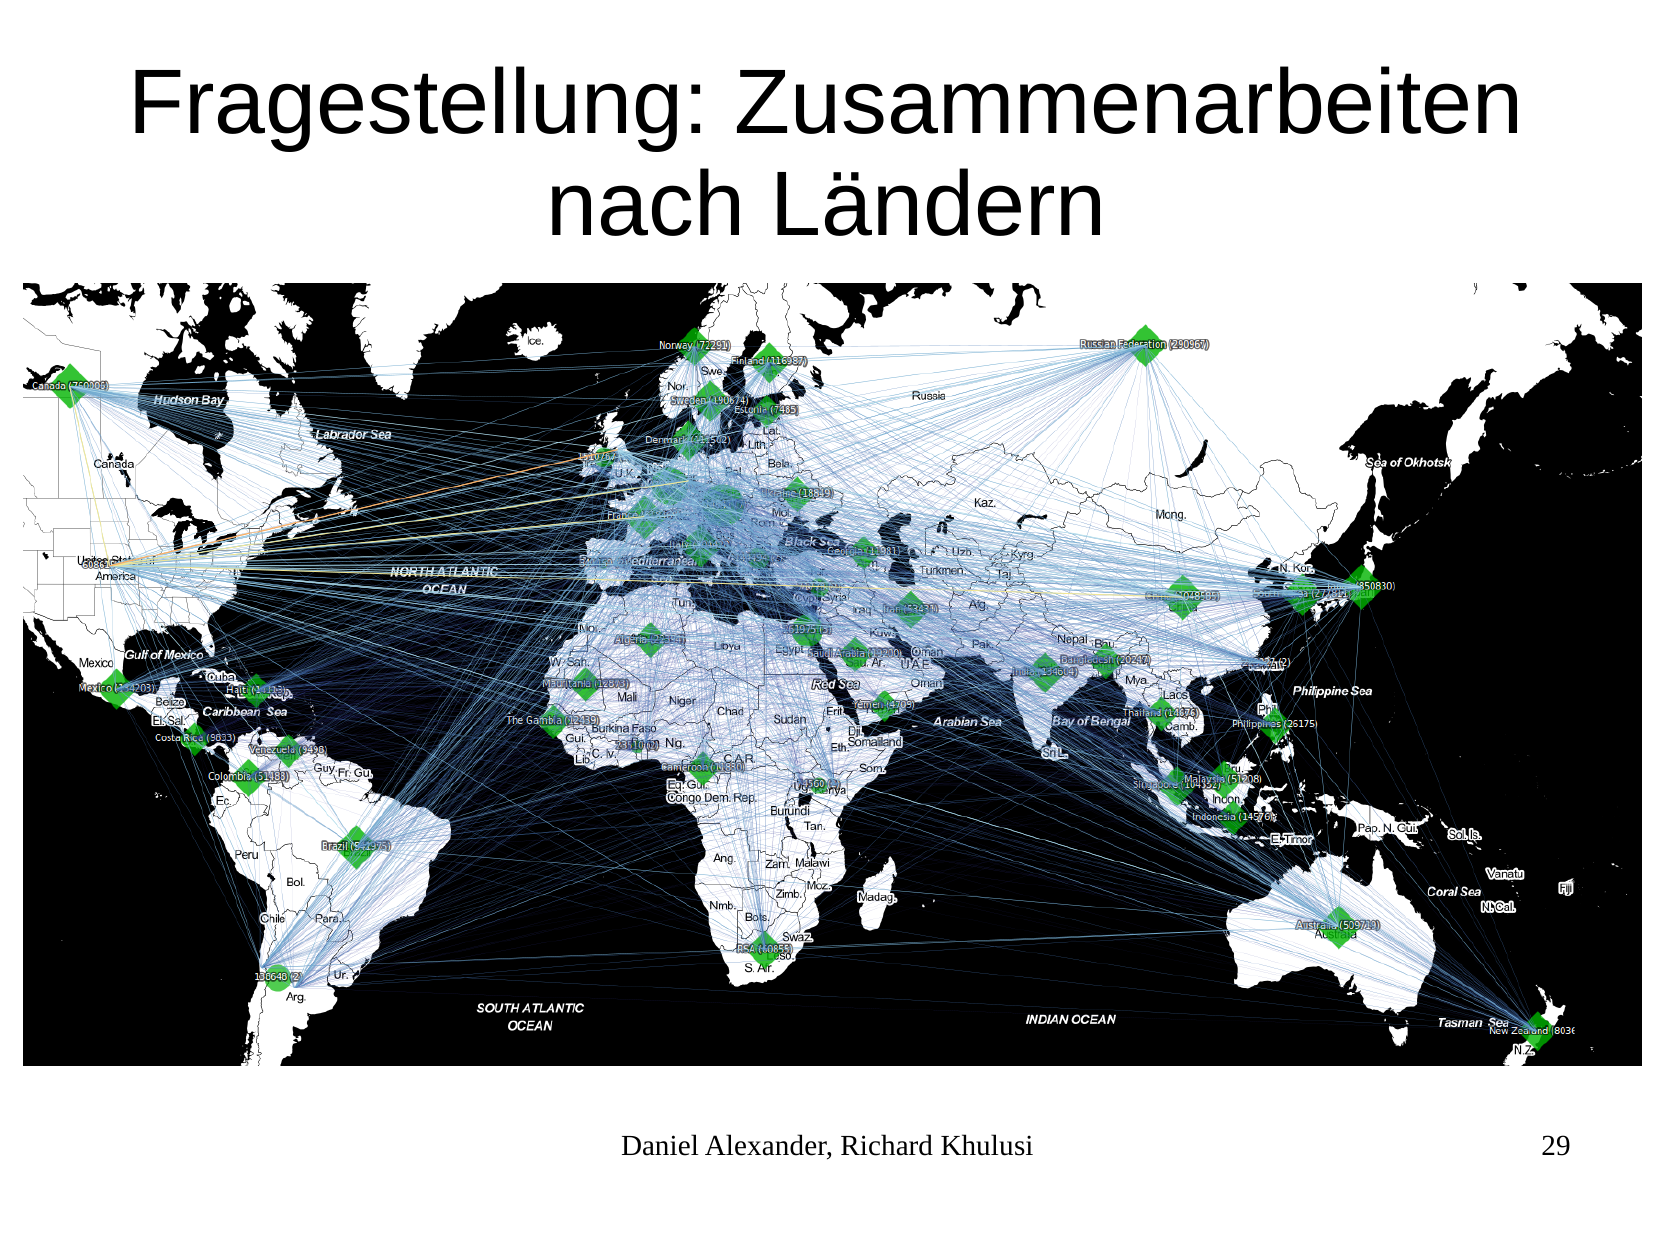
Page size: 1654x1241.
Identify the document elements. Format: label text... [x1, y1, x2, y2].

picture [23, 283, 1642, 1066]
title Fragestellung: Zusammenarbeiten nach Ländern [82, 49, 1571, 257]
